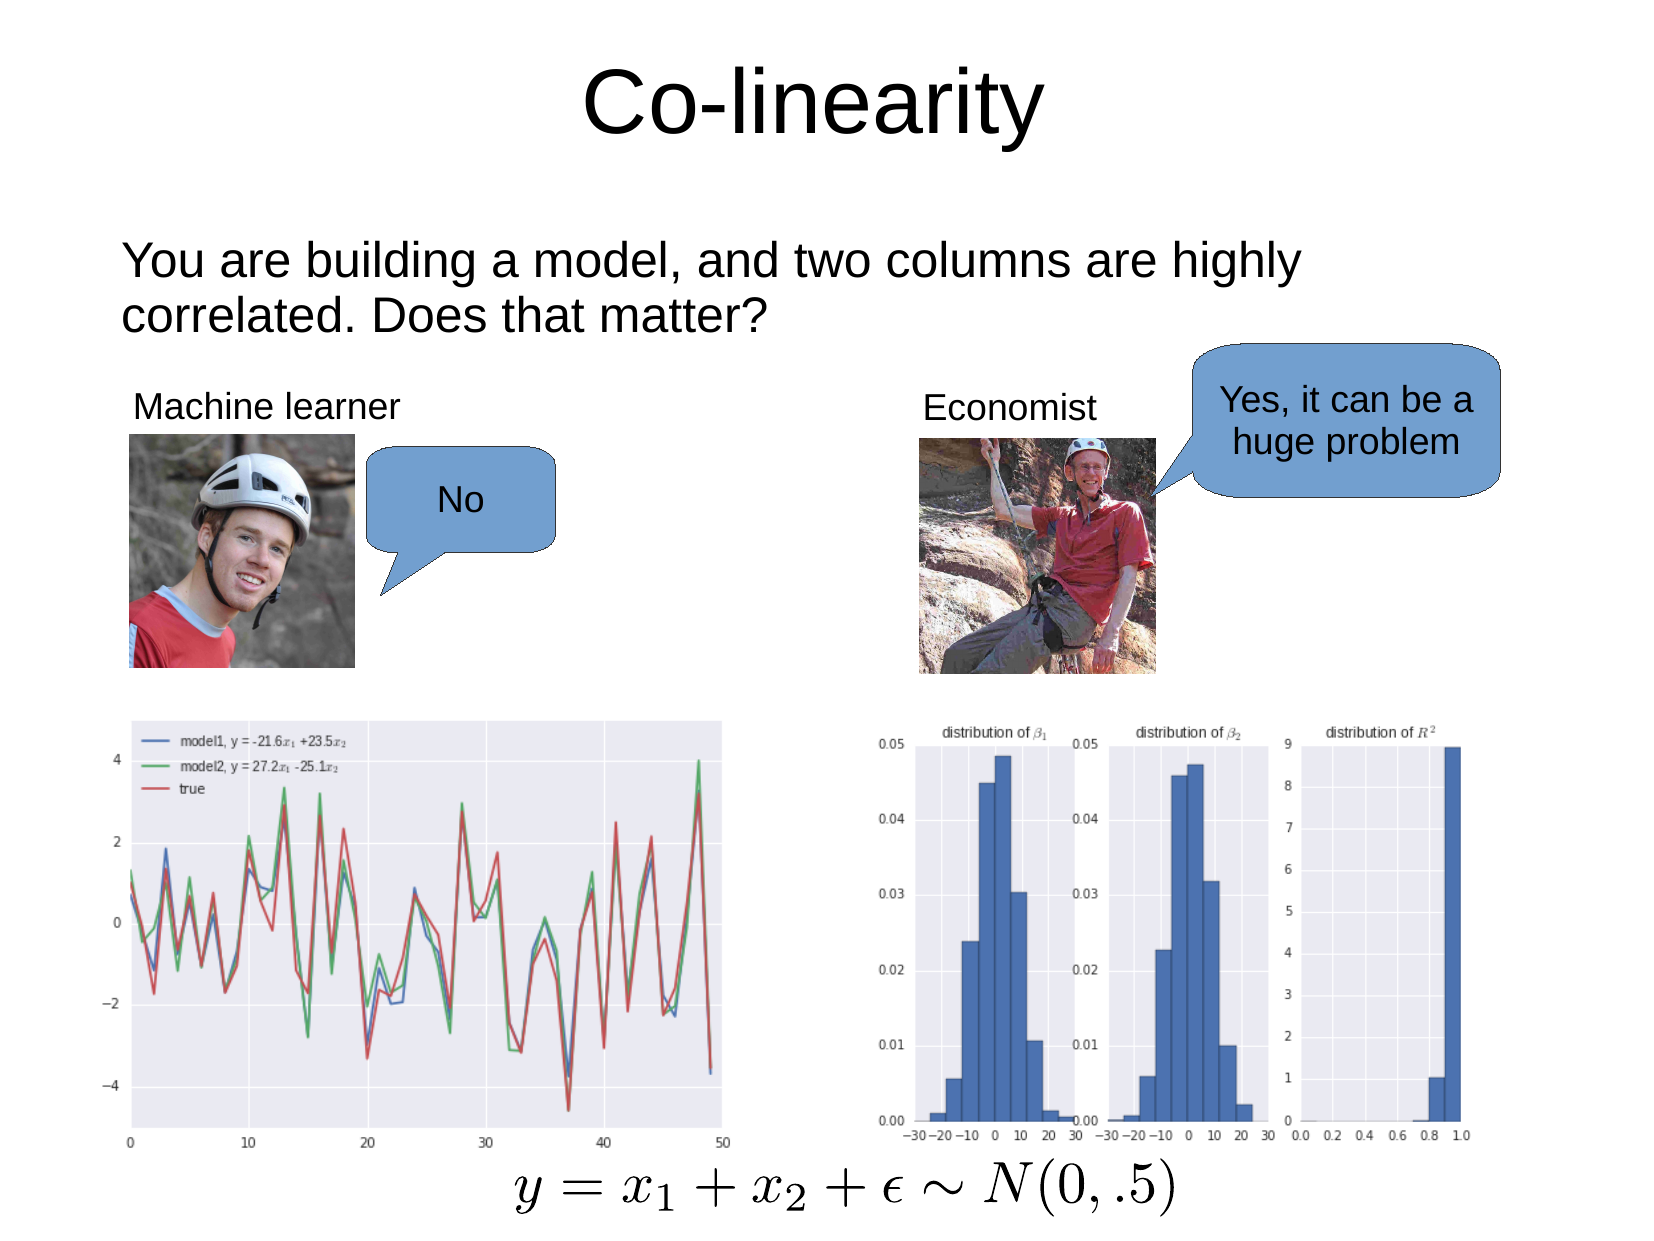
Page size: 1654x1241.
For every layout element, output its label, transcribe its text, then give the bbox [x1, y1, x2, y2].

text_box You are building a model, and two columns are highly correlated. Does that matter? [106, 224, 1536, 463]
text_box Economist [907, 379, 1227, 437]
title Co-linearity [82, 11, 1571, 296]
picture [35, 435, 799, 1193]
text_box No [366, 446, 556, 596]
picture [826, 696, 1532, 1182]
text_box [513, 1158, 1180, 1217]
picture [919, 438, 1156, 674]
text_box Yes, it can be a huge problem [1148, 343, 1501, 499]
text_box Machine learner [118, 377, 438, 435]
